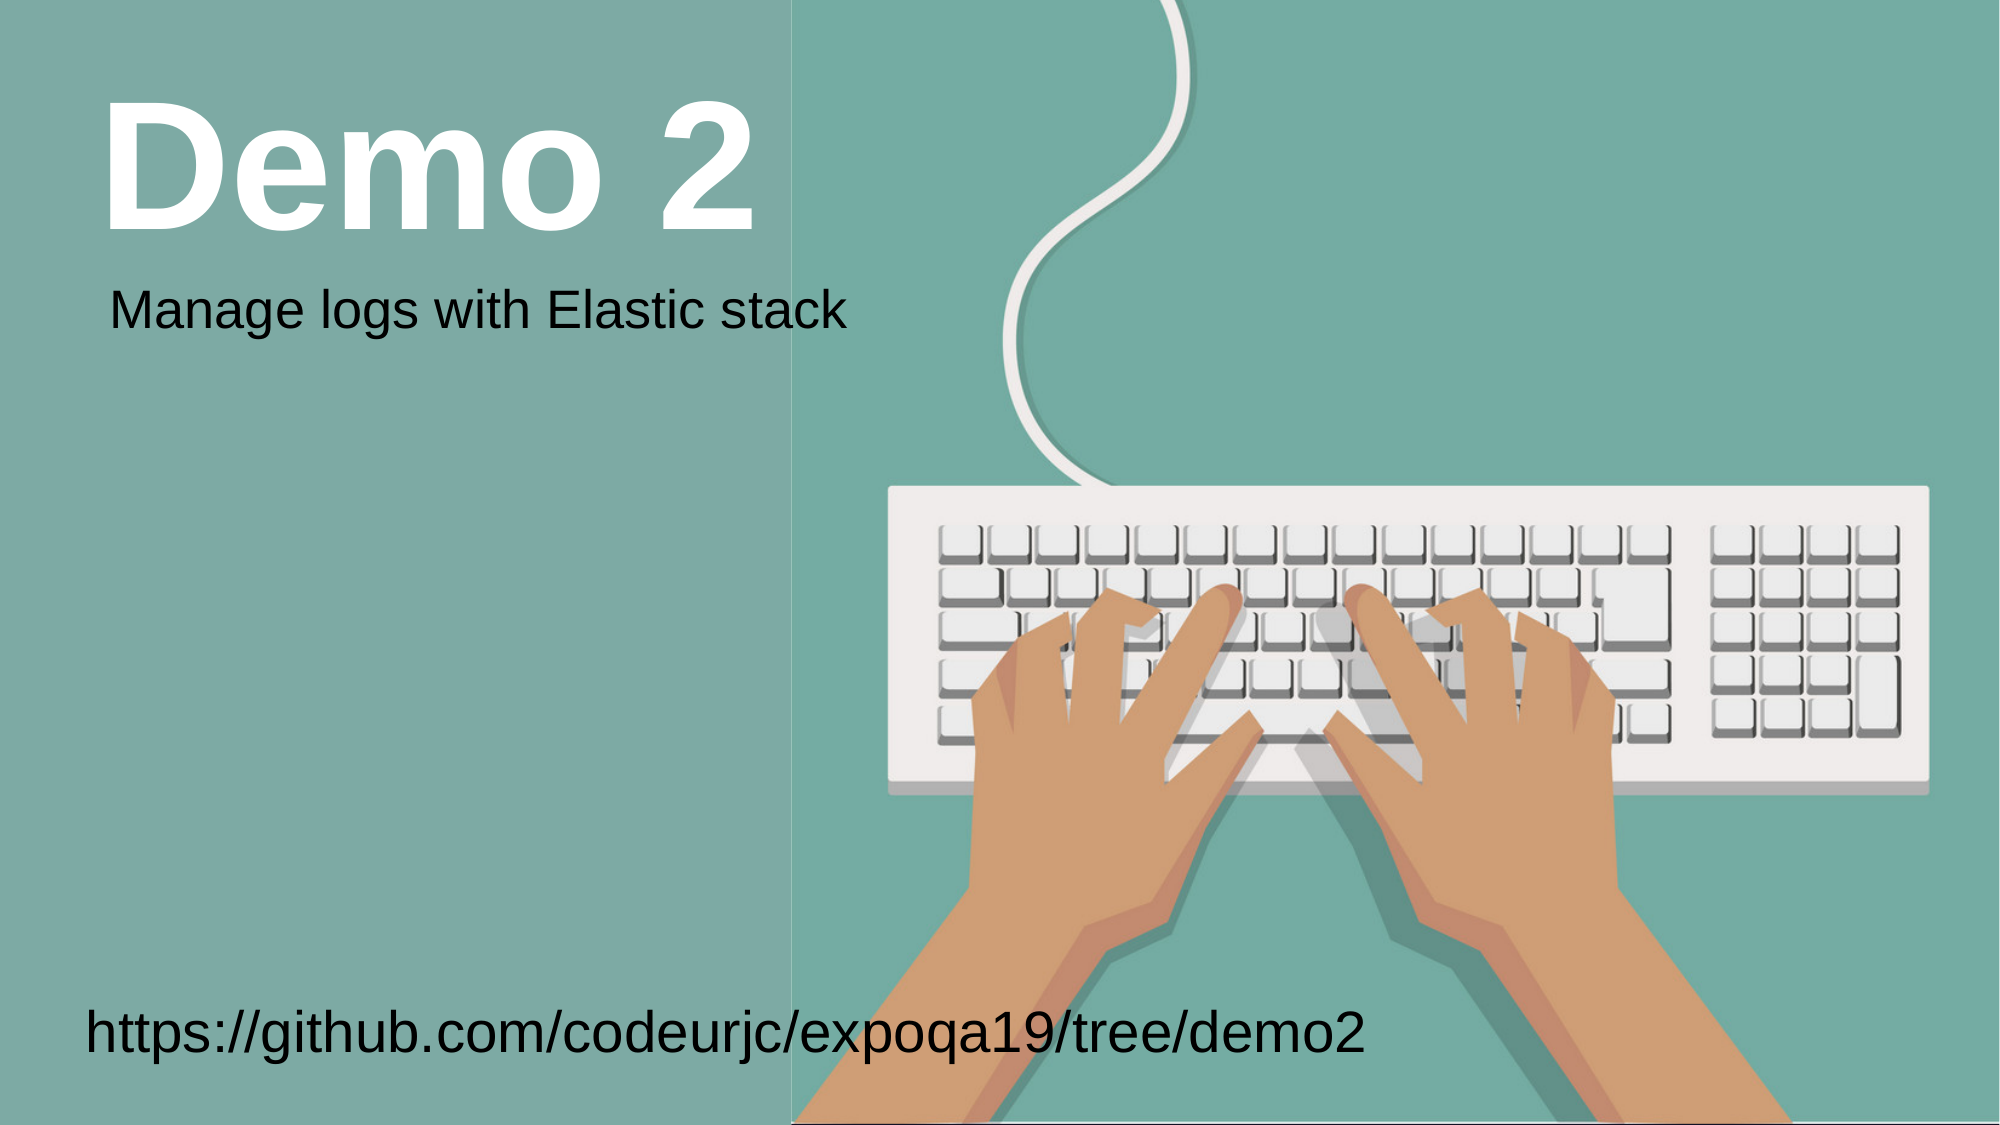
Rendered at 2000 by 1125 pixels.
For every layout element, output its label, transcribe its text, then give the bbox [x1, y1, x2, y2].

text_box https://github.com/codeurjc/expoqa19/tree/demo2 [70, 992, 1407, 1087]
title Demo 2 [83, 115, 791, 225]
picture [791, 0, 2000, 1125]
text_box Manage logs with Elastic stack [94, 271, 864, 348]
text_box [0, 0, 791, 1125]
